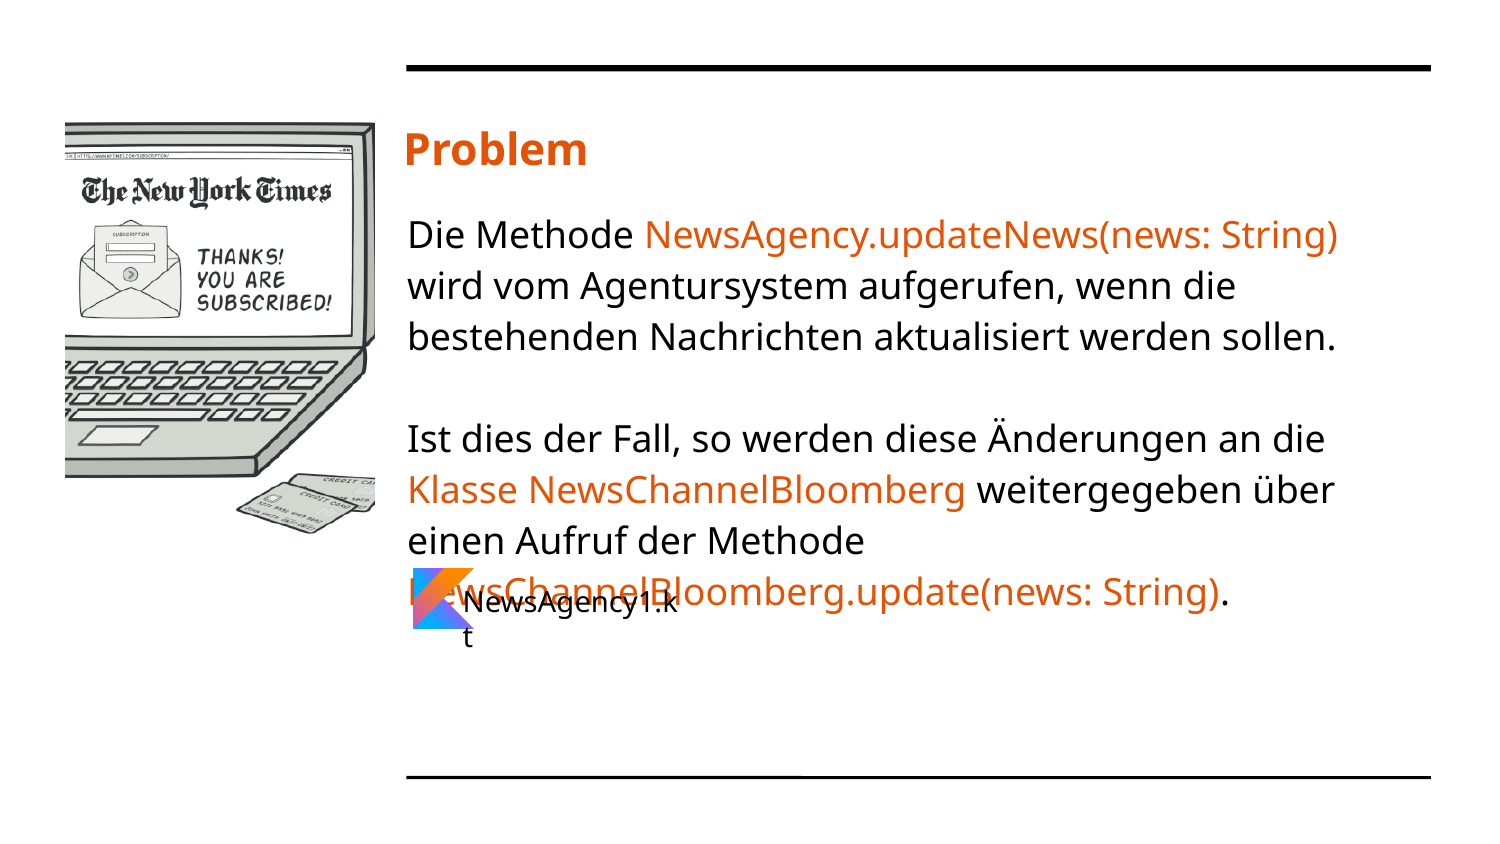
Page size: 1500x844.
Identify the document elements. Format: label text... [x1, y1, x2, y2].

text_box NewsAgency1.kt [447, 568, 702, 669]
picture [65, 67, 375, 548]
picture [403, 568, 447, 629]
subtitle Die Methode NewsAgency.updateNews(news: String) wird vom Agentursystem aufgerufen, wenn die bestehenden Nachrichten aktualisiert werden sollen. Ist dies der Fall, so werden diese Änderungen an die Klasse NewsChannelBloomberg weitergegeben über einen Aufruf der Methode NewsChannelBloomberg.update(news: String). [392, 193, 1431, 735]
title Problem [389, 103, 1428, 194]
